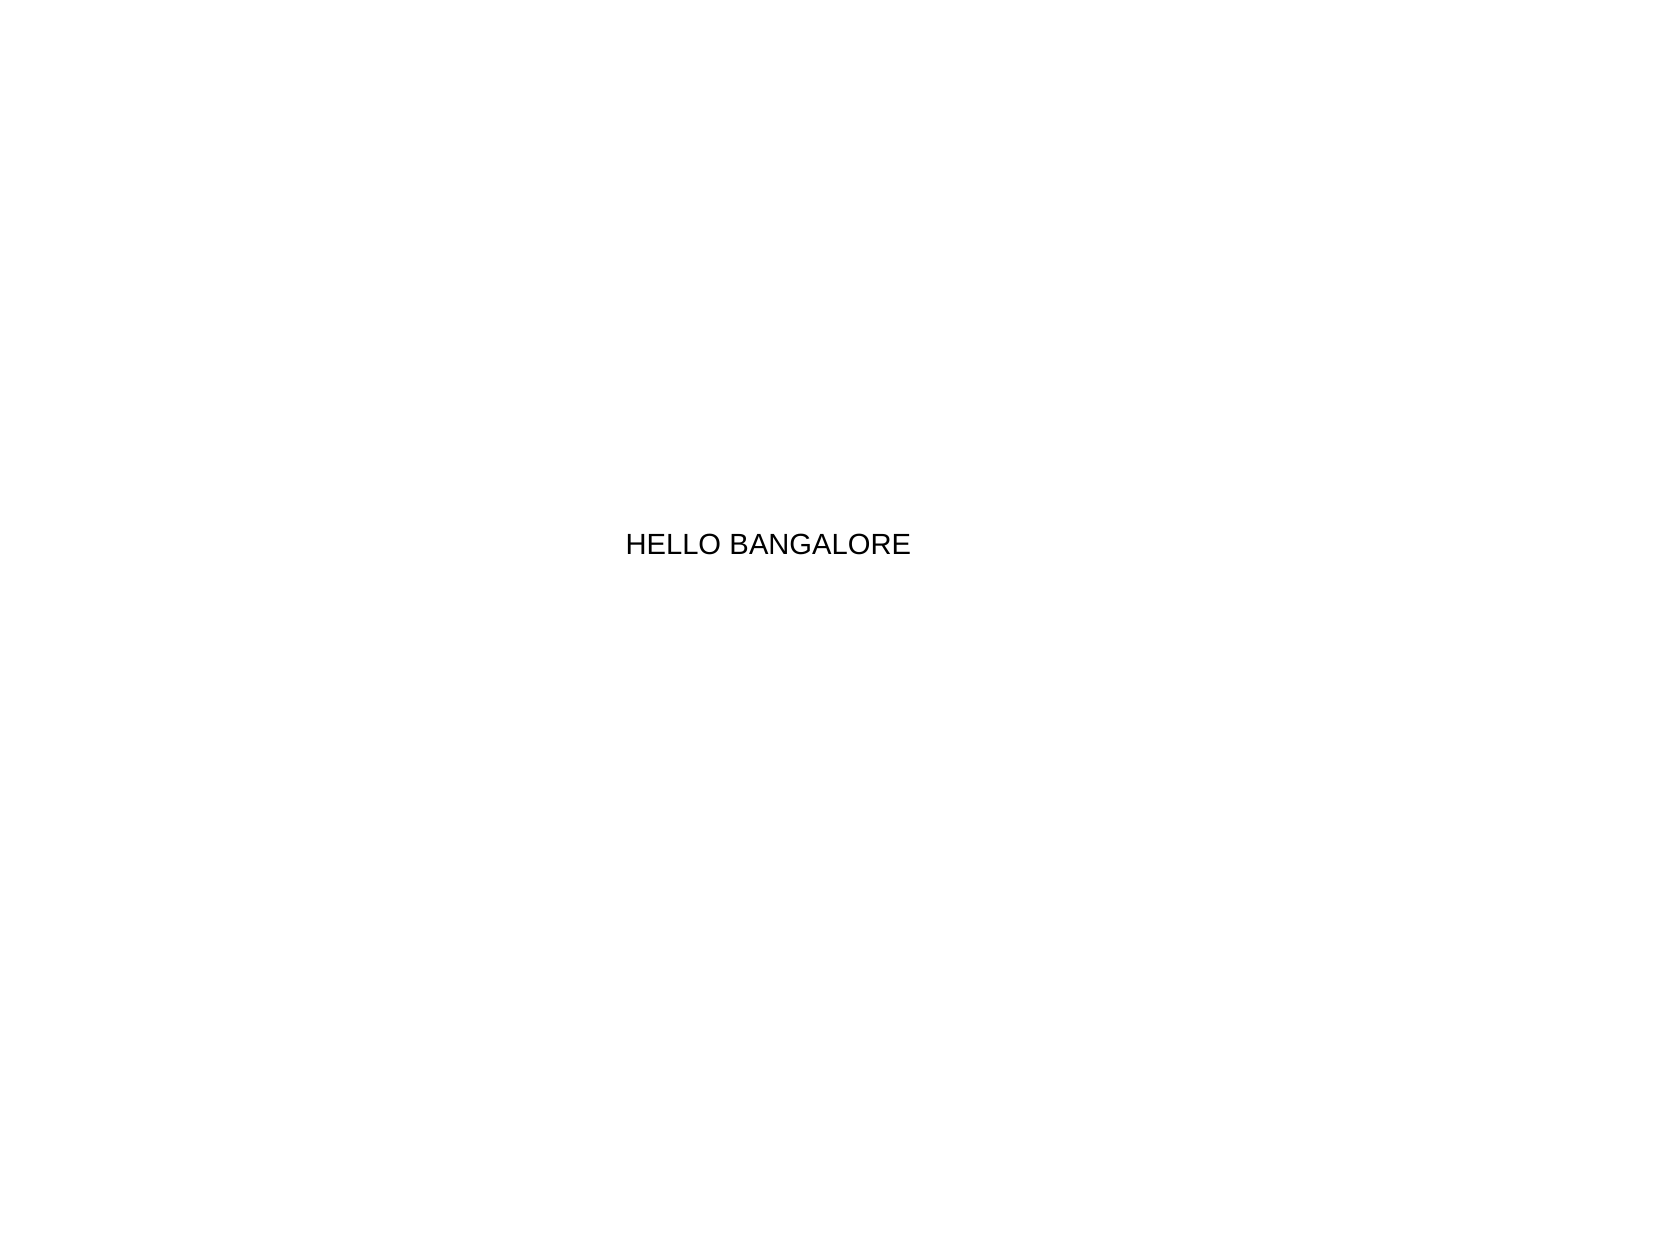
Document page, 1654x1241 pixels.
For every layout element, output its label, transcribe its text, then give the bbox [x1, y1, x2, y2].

text_box HELLO BANGALORE [610, 510, 1045, 606]
